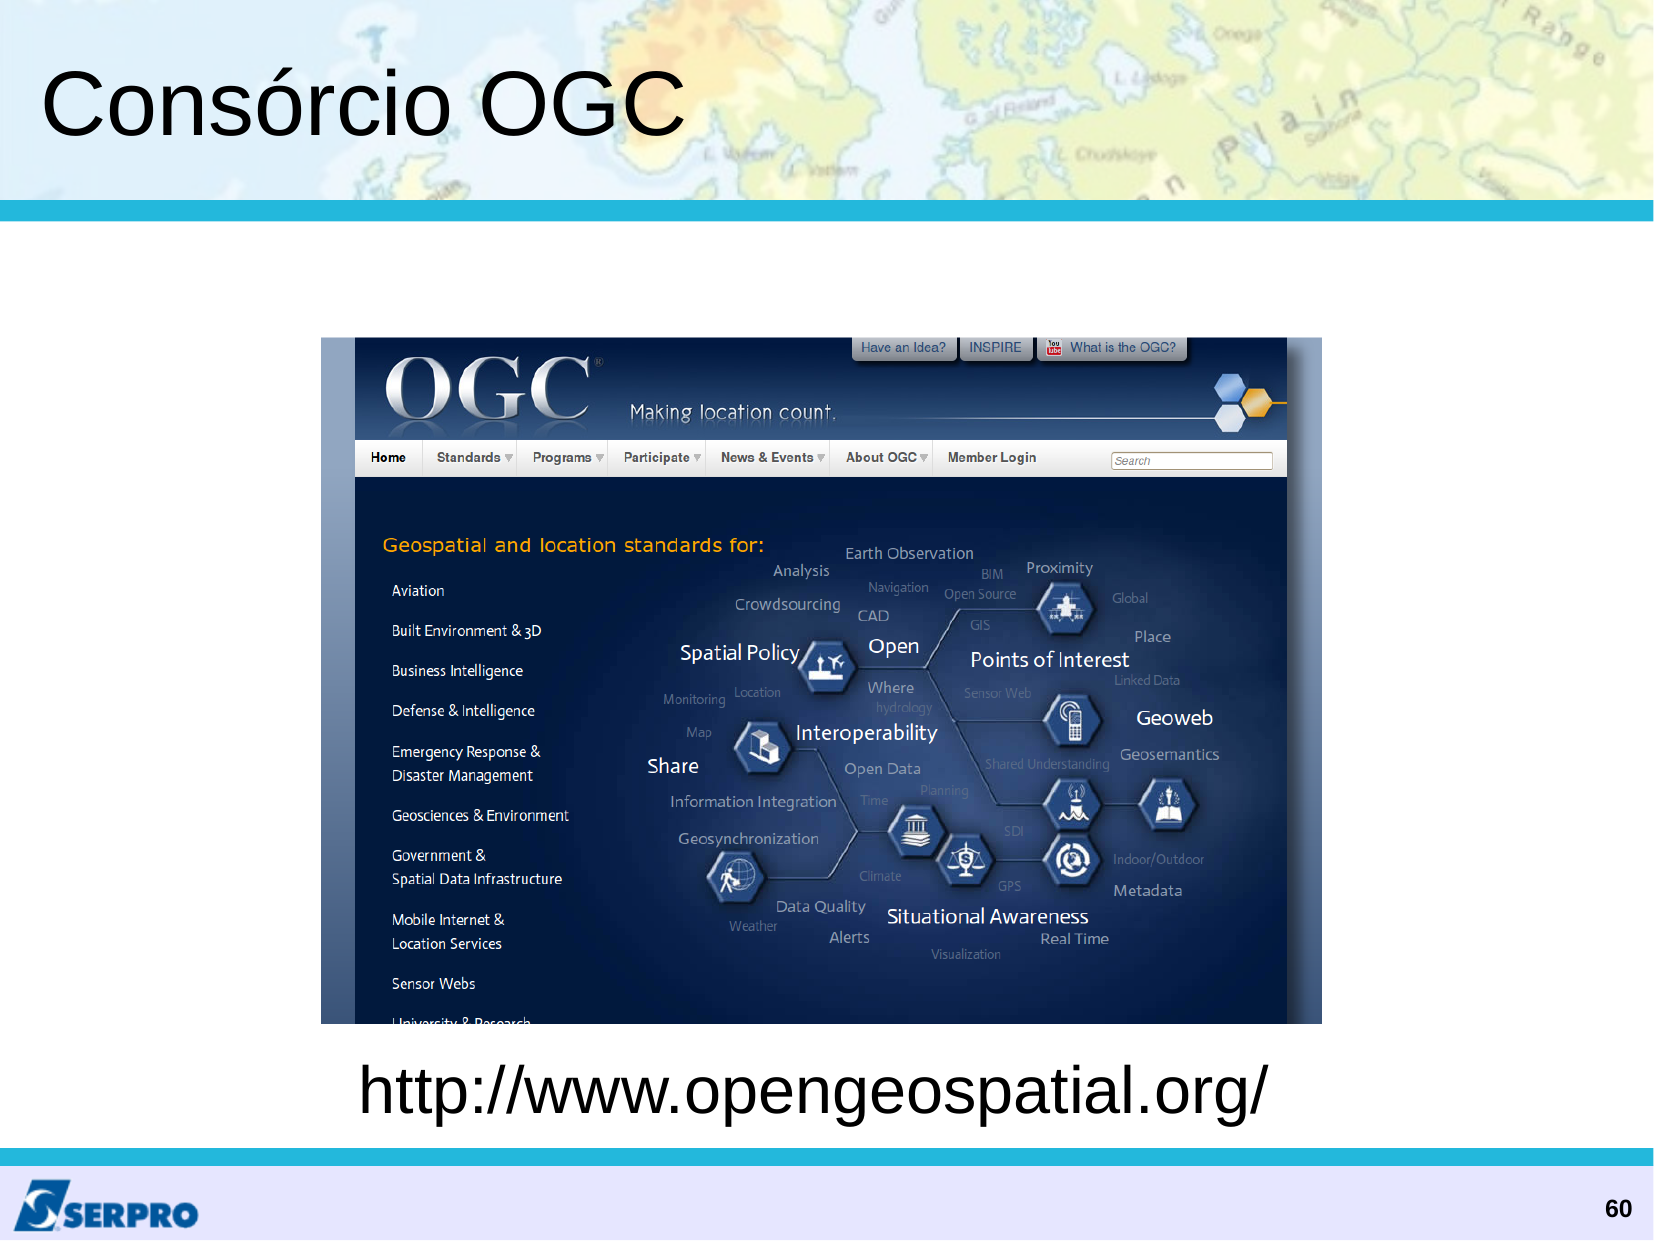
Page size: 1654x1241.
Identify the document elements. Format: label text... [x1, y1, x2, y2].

picture [10, 1177, 201, 1235]
title Consórcio OGC [40, 49, 1614, 159]
picture [100, 226, 1556, 1045]
list http://www.opengeospatial.org/ [105, 1053, 1452, 1141]
